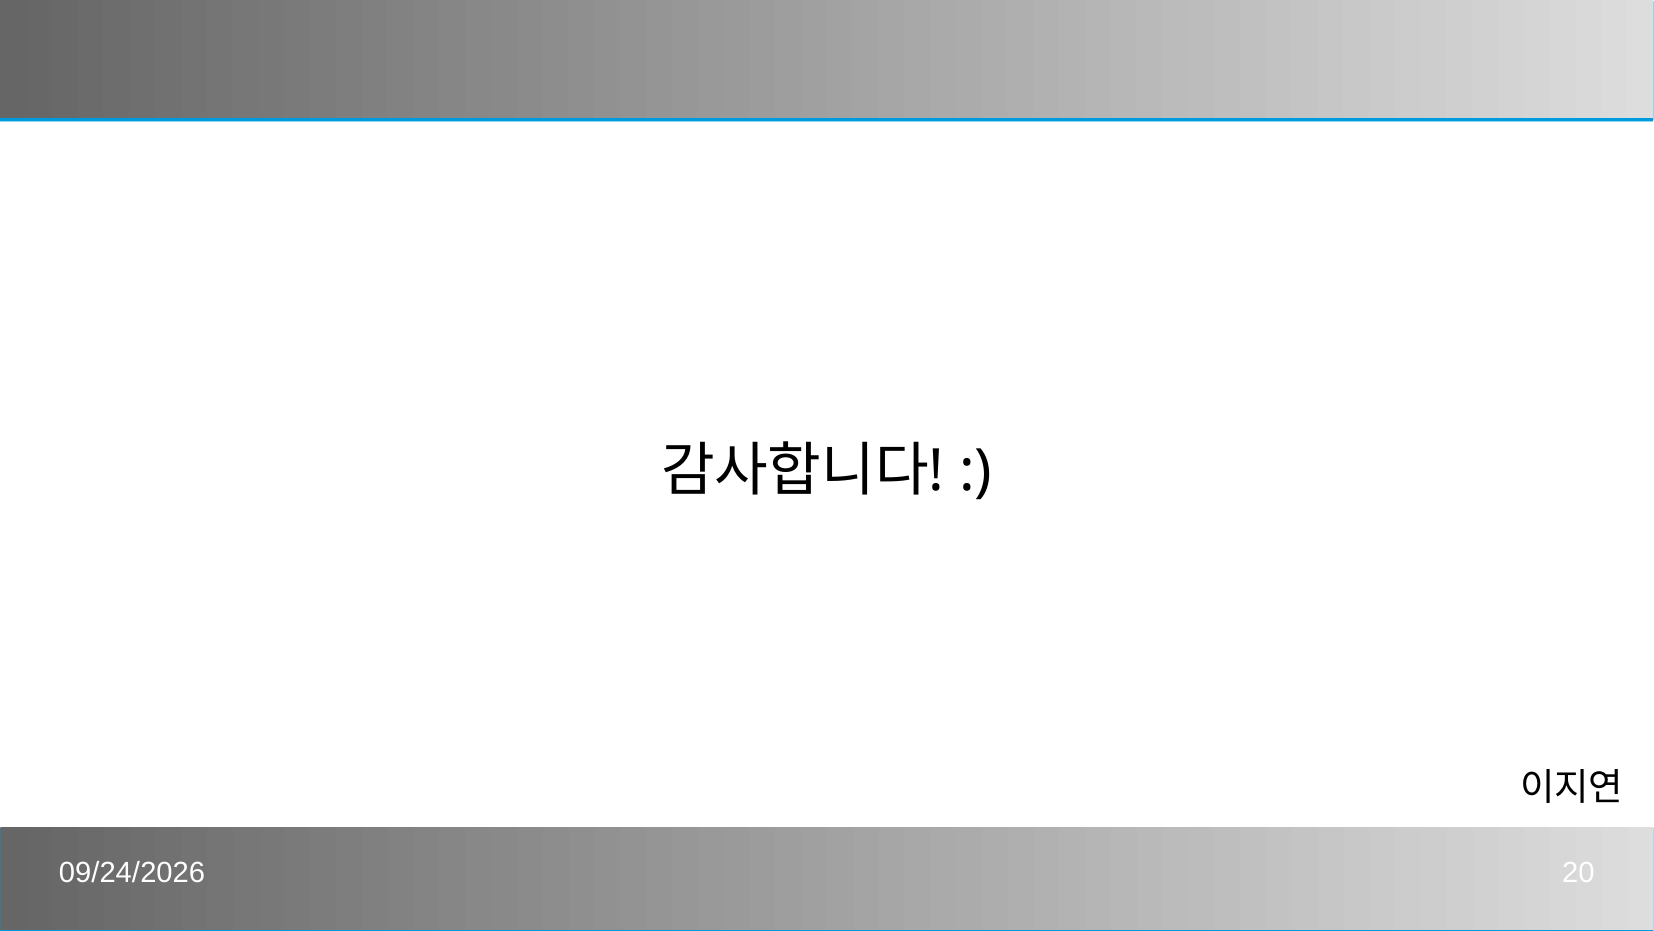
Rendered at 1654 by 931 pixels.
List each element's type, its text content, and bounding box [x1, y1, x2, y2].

text_box 감사합니다! :) [499, 395, 1154, 535]
text_box 이지연 [1464, 738, 1639, 830]
